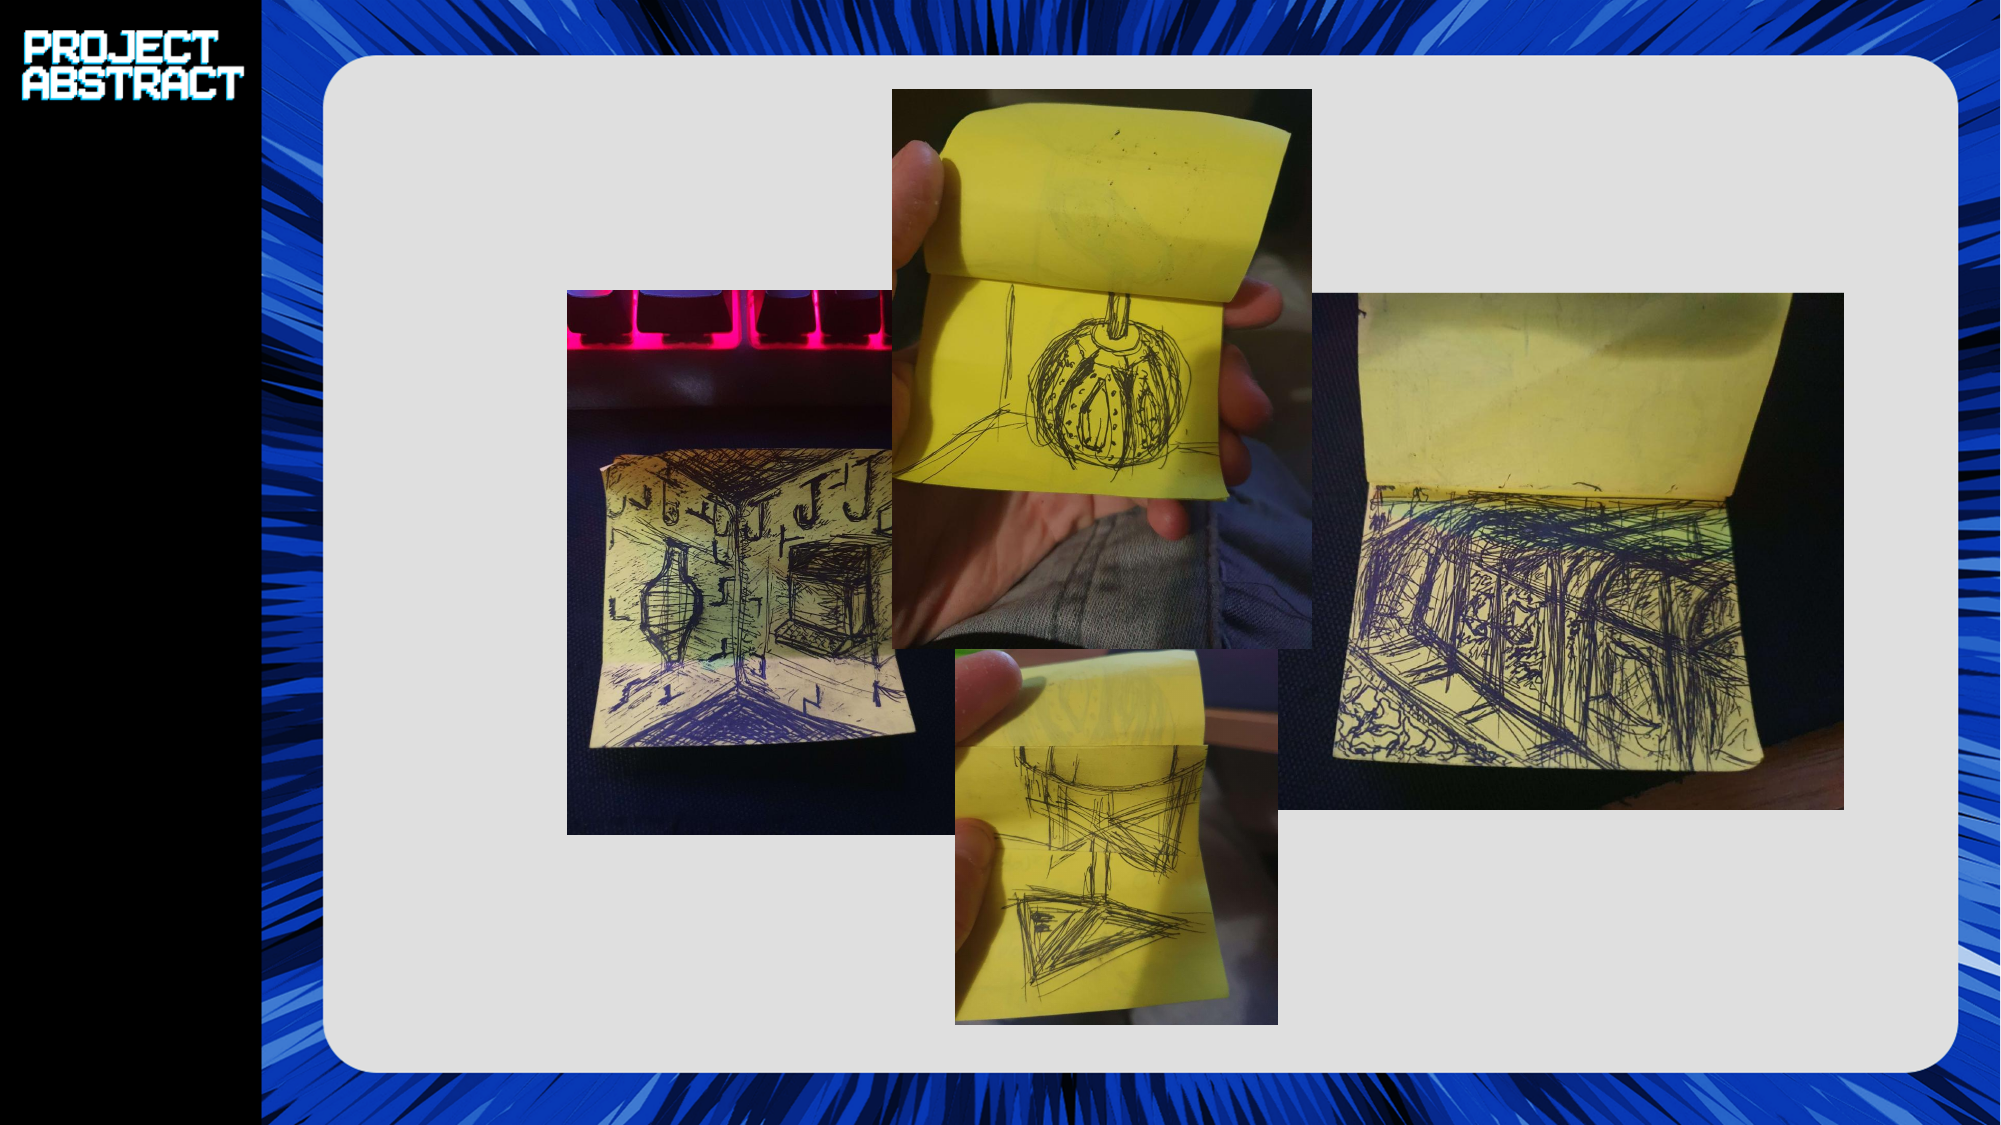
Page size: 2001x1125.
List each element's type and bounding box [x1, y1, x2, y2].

picture [567, 89, 1844, 1025]
